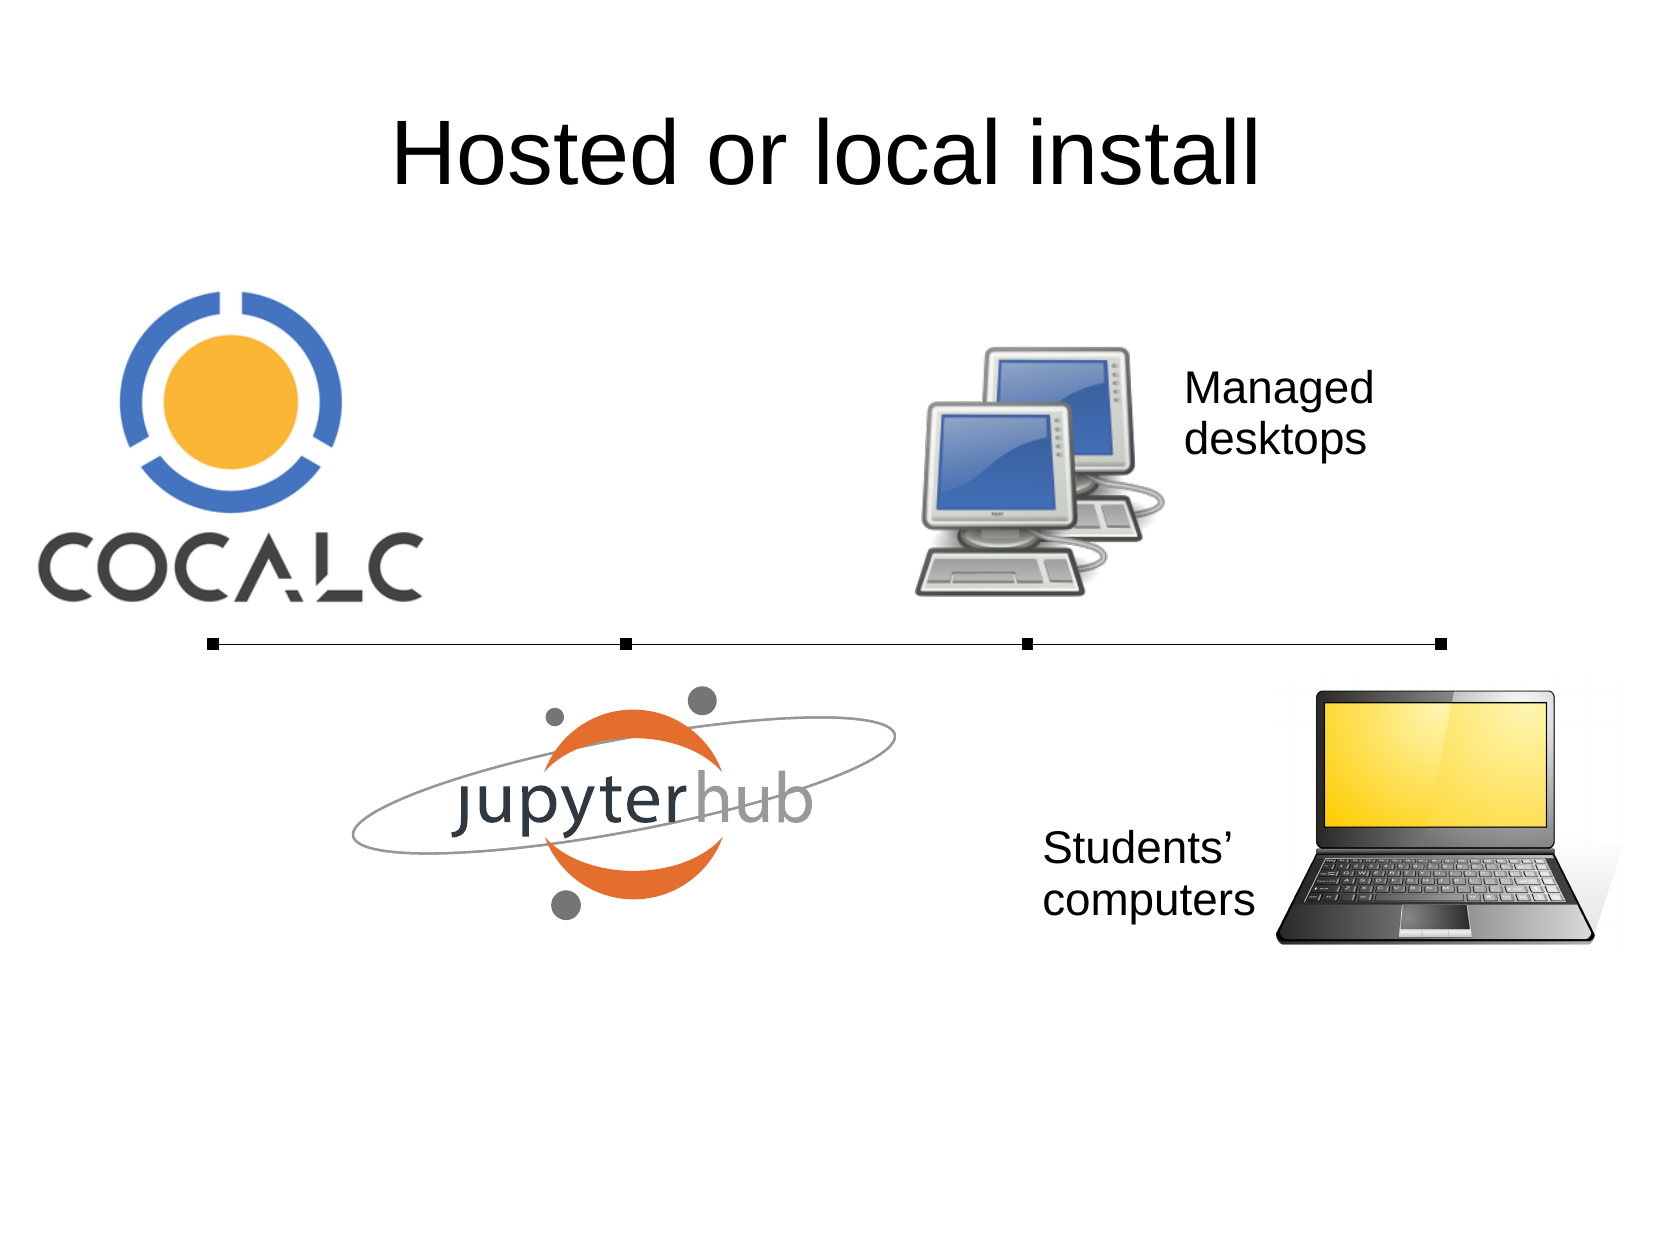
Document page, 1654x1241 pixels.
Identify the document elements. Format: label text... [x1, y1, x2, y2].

picture [23, 271, 439, 615]
picture [910, 342, 1170, 602]
picture [349, 685, 898, 922]
picture [1269, 673, 1630, 957]
text_box Managed desktops [1169, 354, 1453, 472]
title Hosted or local install [82, 49, 1571, 257]
text_box Students’ computers [1027, 814, 1312, 933]
